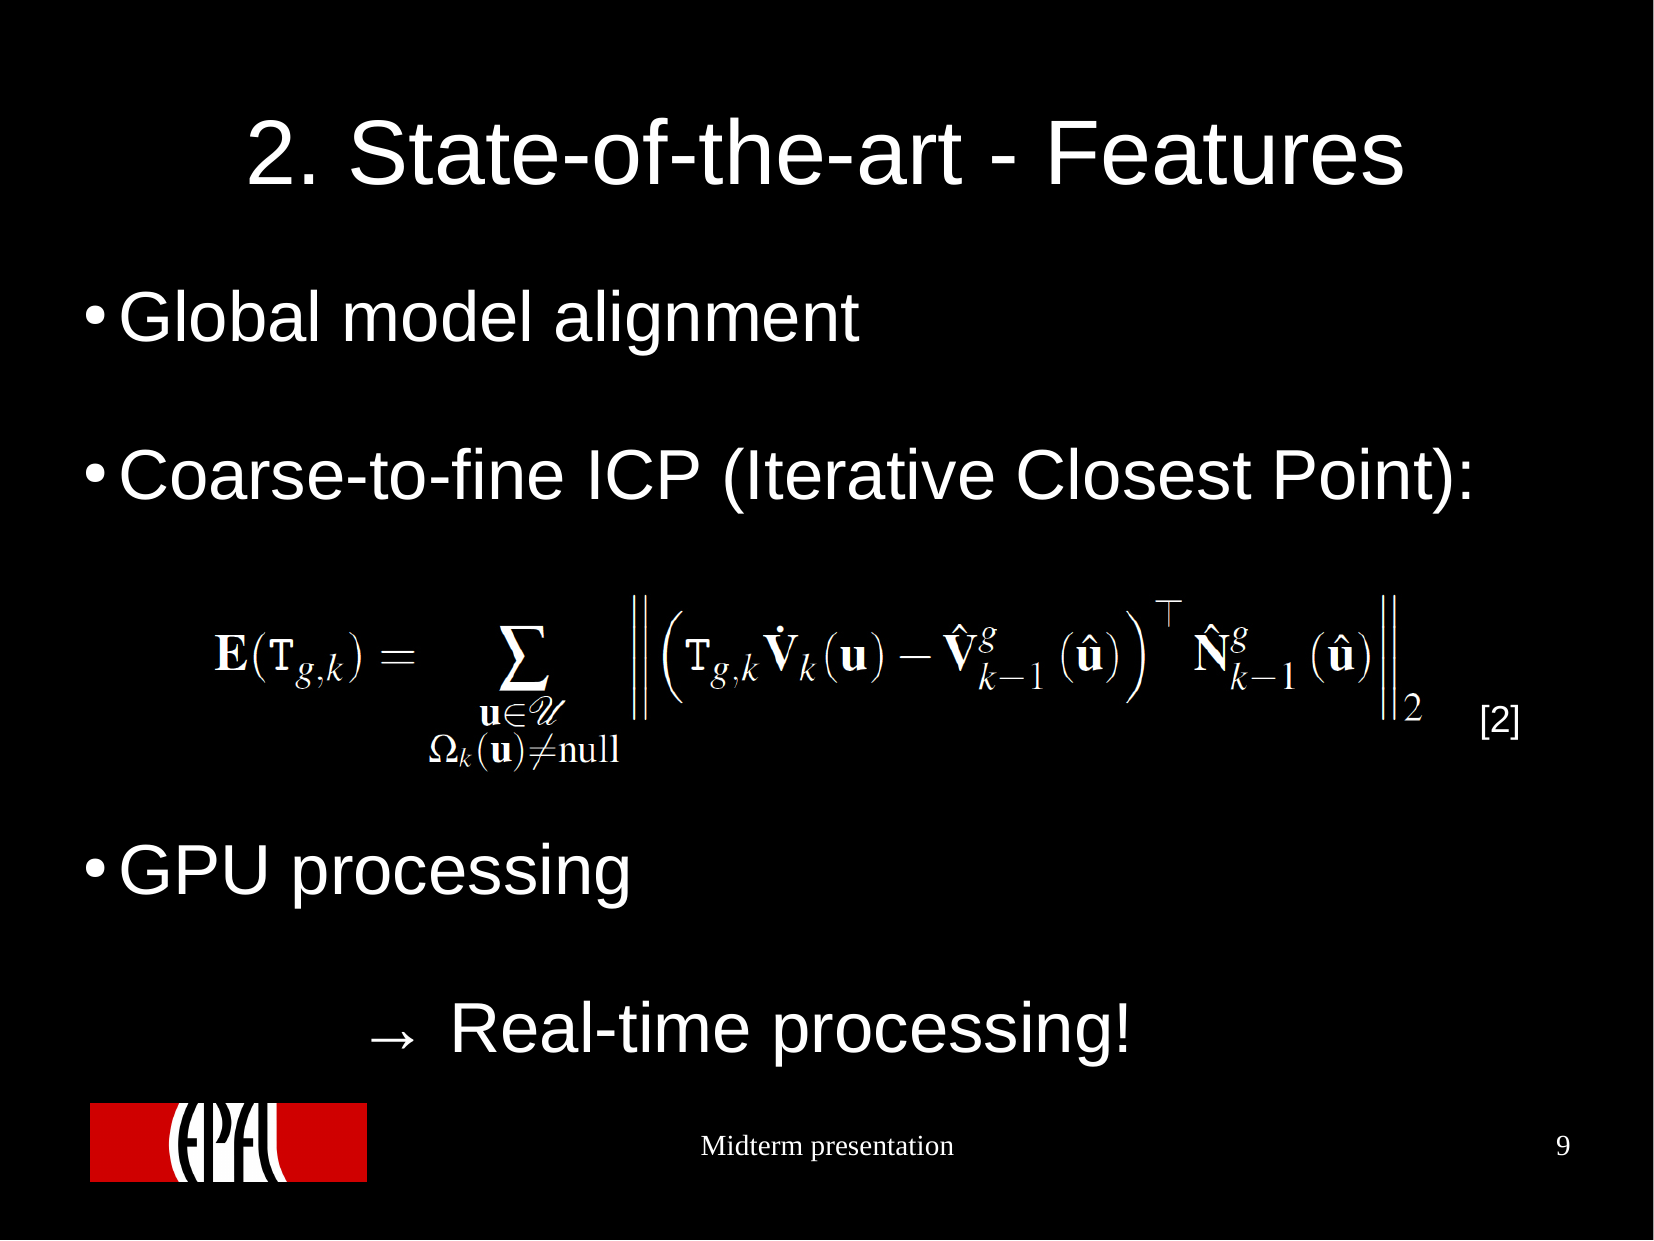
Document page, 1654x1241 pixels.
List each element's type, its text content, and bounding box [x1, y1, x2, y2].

text_box [2] [1464, 690, 1548, 748]
picture [212, 578, 1430, 777]
picture [90, 1103, 367, 1182]
subtitle Global model alignment Coarse-to-fine ICP (Iterative Closest Point): GPU processing → Real-time processing! [82, 236, 1571, 1109]
title 2. State-of-the-art - Features [82, 49, 1571, 236]
